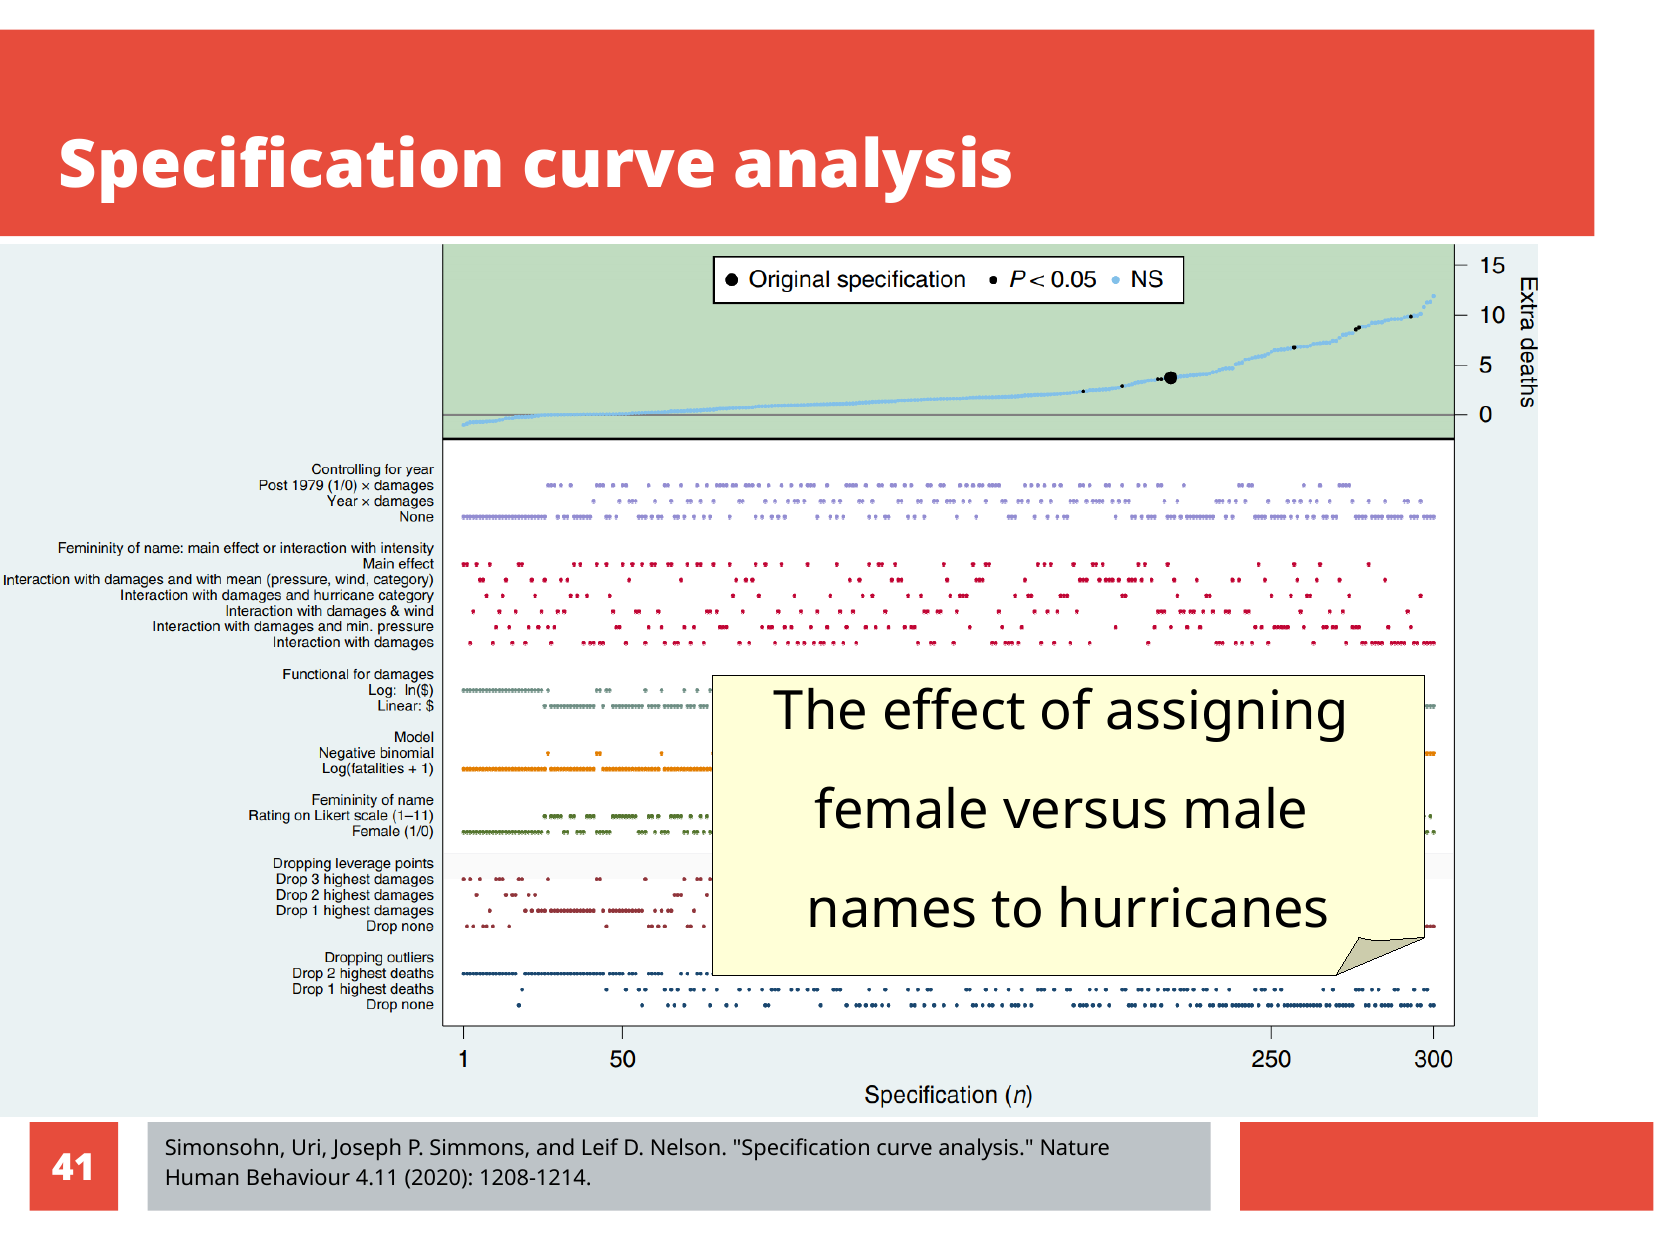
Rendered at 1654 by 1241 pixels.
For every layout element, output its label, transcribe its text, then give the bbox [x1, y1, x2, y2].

text_box The effect of assigning female versus male names to hurricanes [712, 675, 1425, 976]
title Specification curve analysis [59, 59, 1595, 207]
text_box Simonsohn, Uri, Joseph P. Simmons, and Leif D. Nelson. "Specification curve analysis." Nature Human Behaviour 4.11 (2020): 1208-1214. [150, 1125, 1201, 1201]
picture [0, 244, 1538, 1117]
